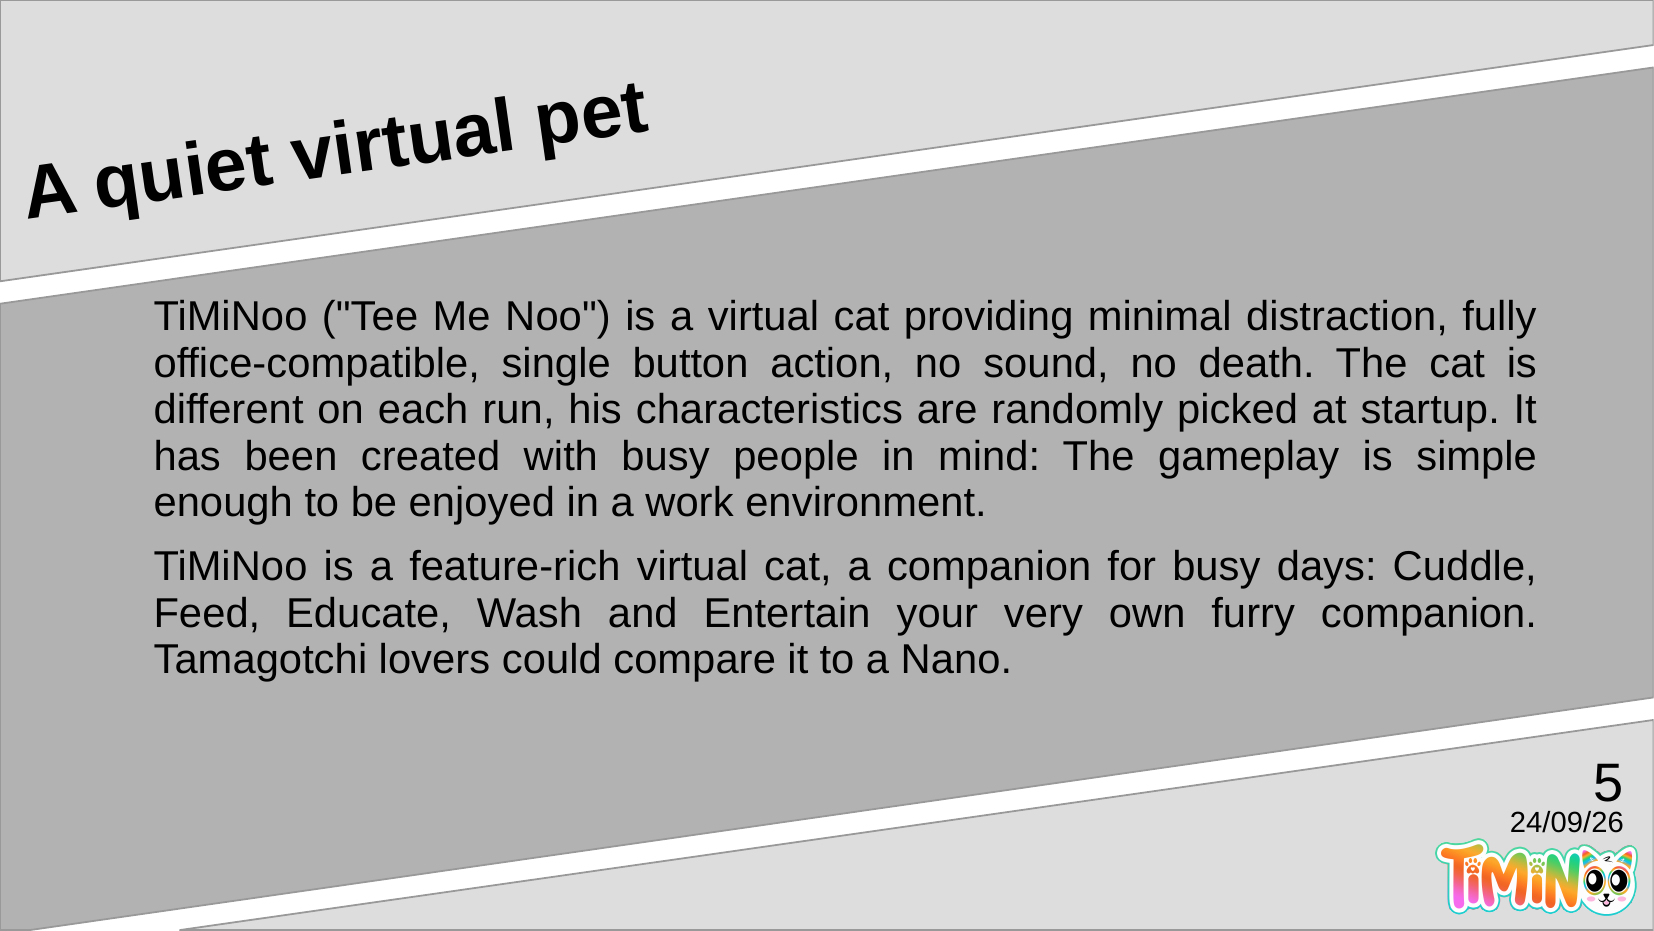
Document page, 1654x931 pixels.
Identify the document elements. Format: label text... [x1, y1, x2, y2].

title A quiet virtual pet [11, 0, 1496, 272]
list TiMiNoo ("Tee Me Noo") is a virtual cat providing minimal distraction, fully office-compatible, single button action, no sound, no death. The cat is different on each run, his characteristics are randomly picked at startup. It has been created with busy people in mind: The gameplay is simple enough to be enjoyed in a work environment. TiMiNoo is a feature-rich virtual cat, a companion for busy days: Cuddle, Feed, Educate, Wash and Entertain your very own furry companion. Tamagotchi lovers could compare it to a Nano. [82, 292, 1538, 833]
picture [1435, 838, 1638, 916]
